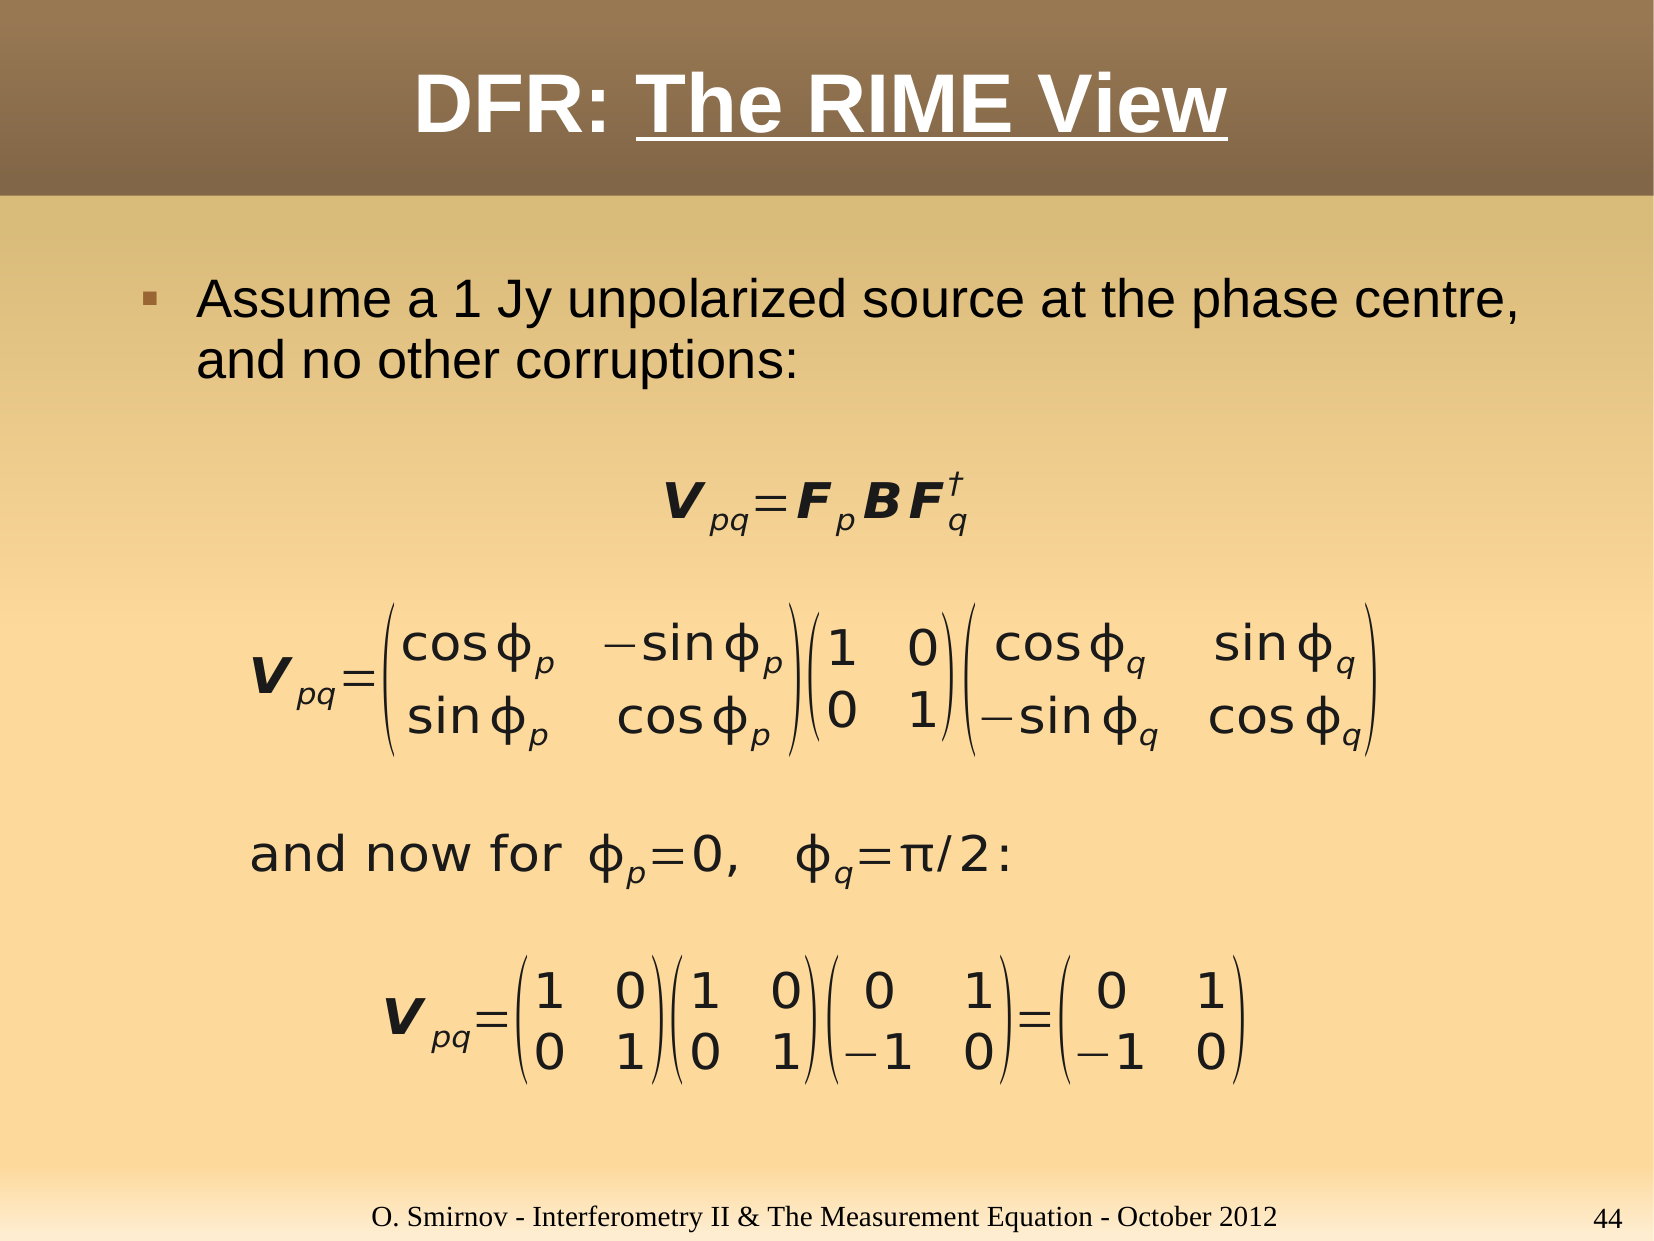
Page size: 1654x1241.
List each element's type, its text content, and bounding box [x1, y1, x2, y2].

picture [0, 0, 1654, 1241]
list Assume a 1 Jy unpolarized source at the phase centre, and no other corruptions: [125, 268, 1538, 1088]
chart [242, 466, 1388, 1088]
title DFR: The RIME View [76, 0, 1565, 208]
